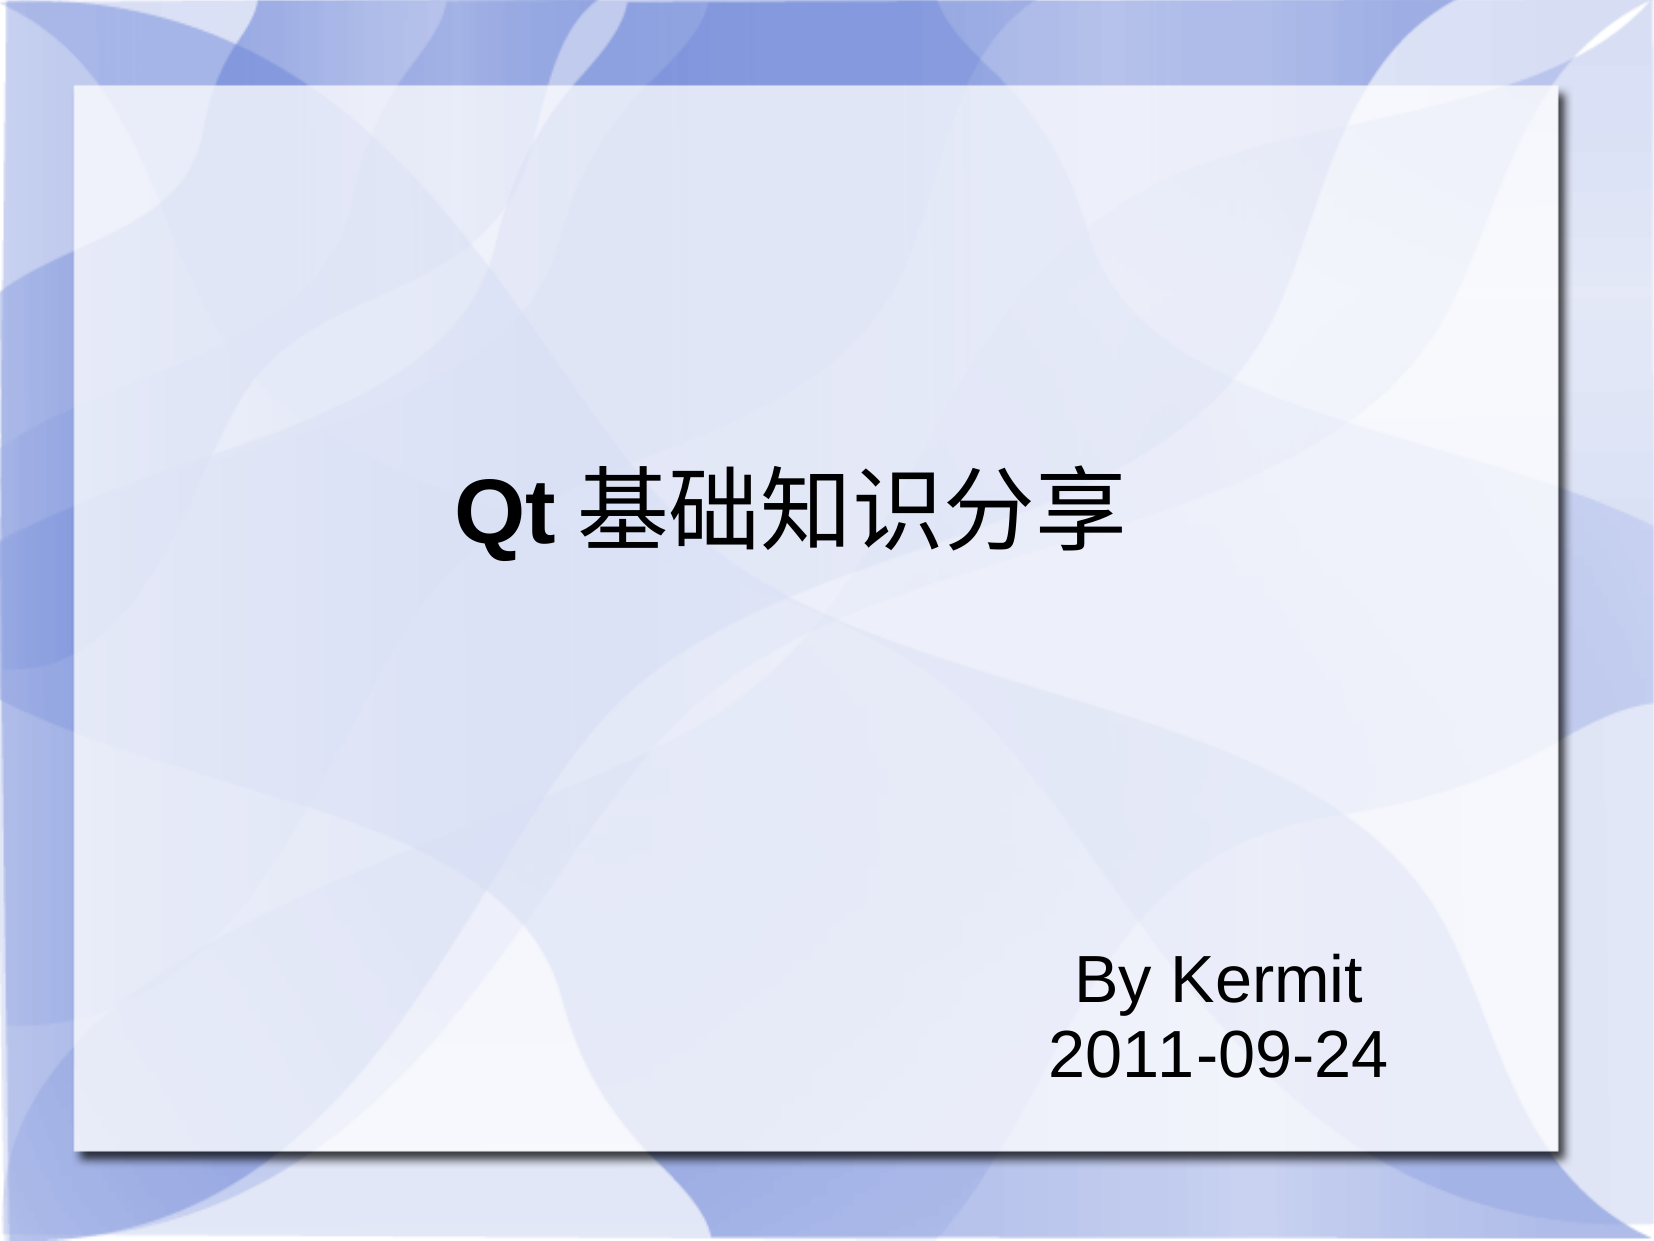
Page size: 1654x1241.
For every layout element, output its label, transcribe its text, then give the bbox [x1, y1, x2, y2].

subtitle By Kermit 2011-09-24 [937, 865, 1501, 1093]
picture [0, 0, 1654, 1241]
title Qt基础知识分享 [75, 407, 1528, 601]
